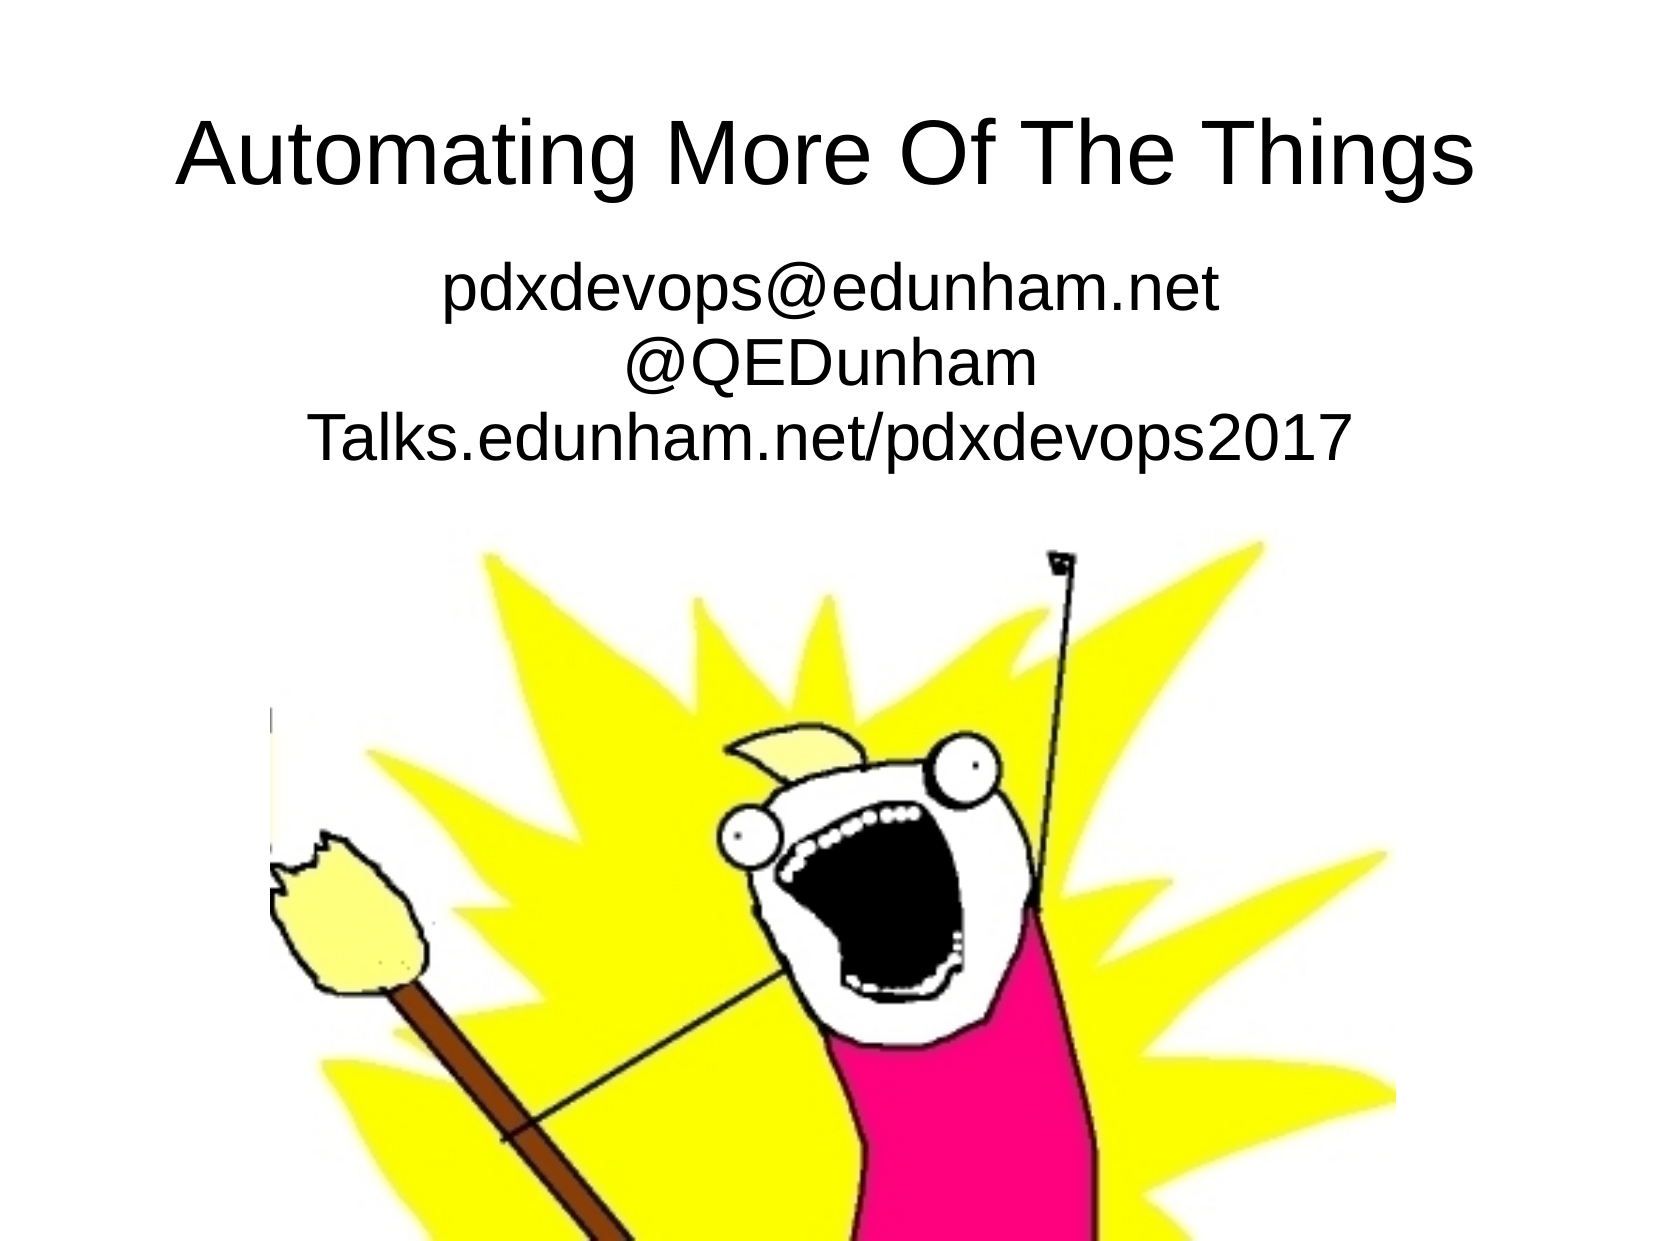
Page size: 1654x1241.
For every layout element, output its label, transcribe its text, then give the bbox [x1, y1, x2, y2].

title Automating More Of The Things [82, 49, 1571, 257]
subtitle pdxdevops@edunham.net @QEDunham Talks.edunham.net/pdxdevops2017 [86, 245, 1576, 481]
picture [270, 481, 1396, 1241]
